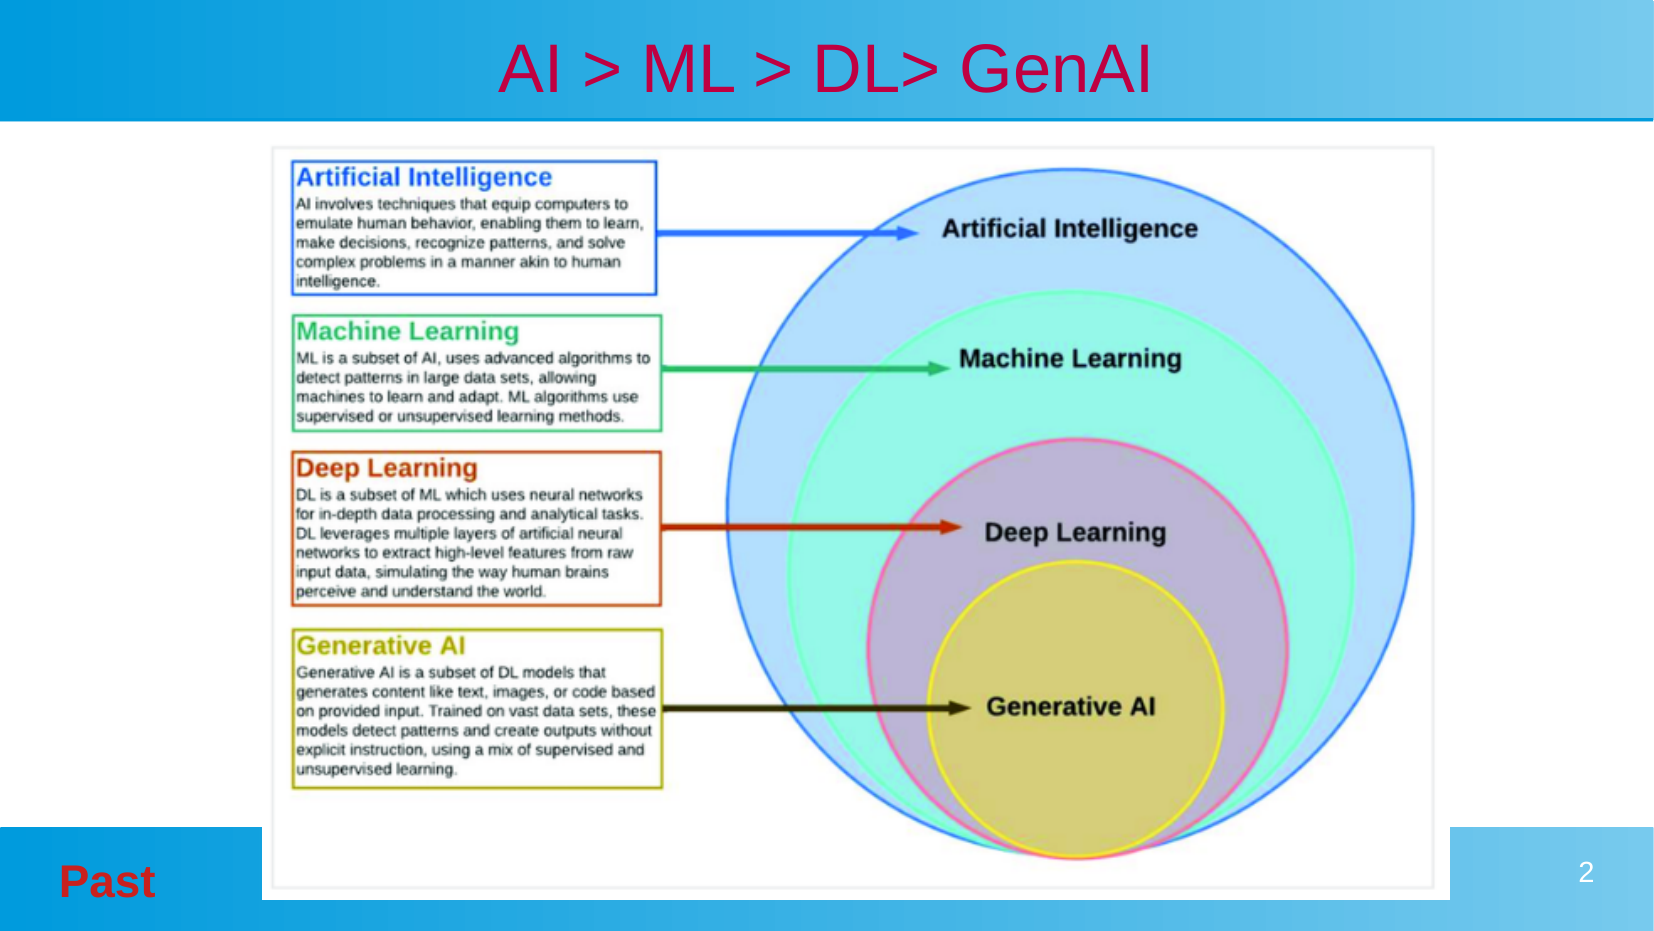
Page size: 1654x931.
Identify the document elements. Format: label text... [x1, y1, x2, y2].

title AI > ML > DL> GenAI [59, 29, 1595, 108]
picture [262, 138, 1450, 901]
